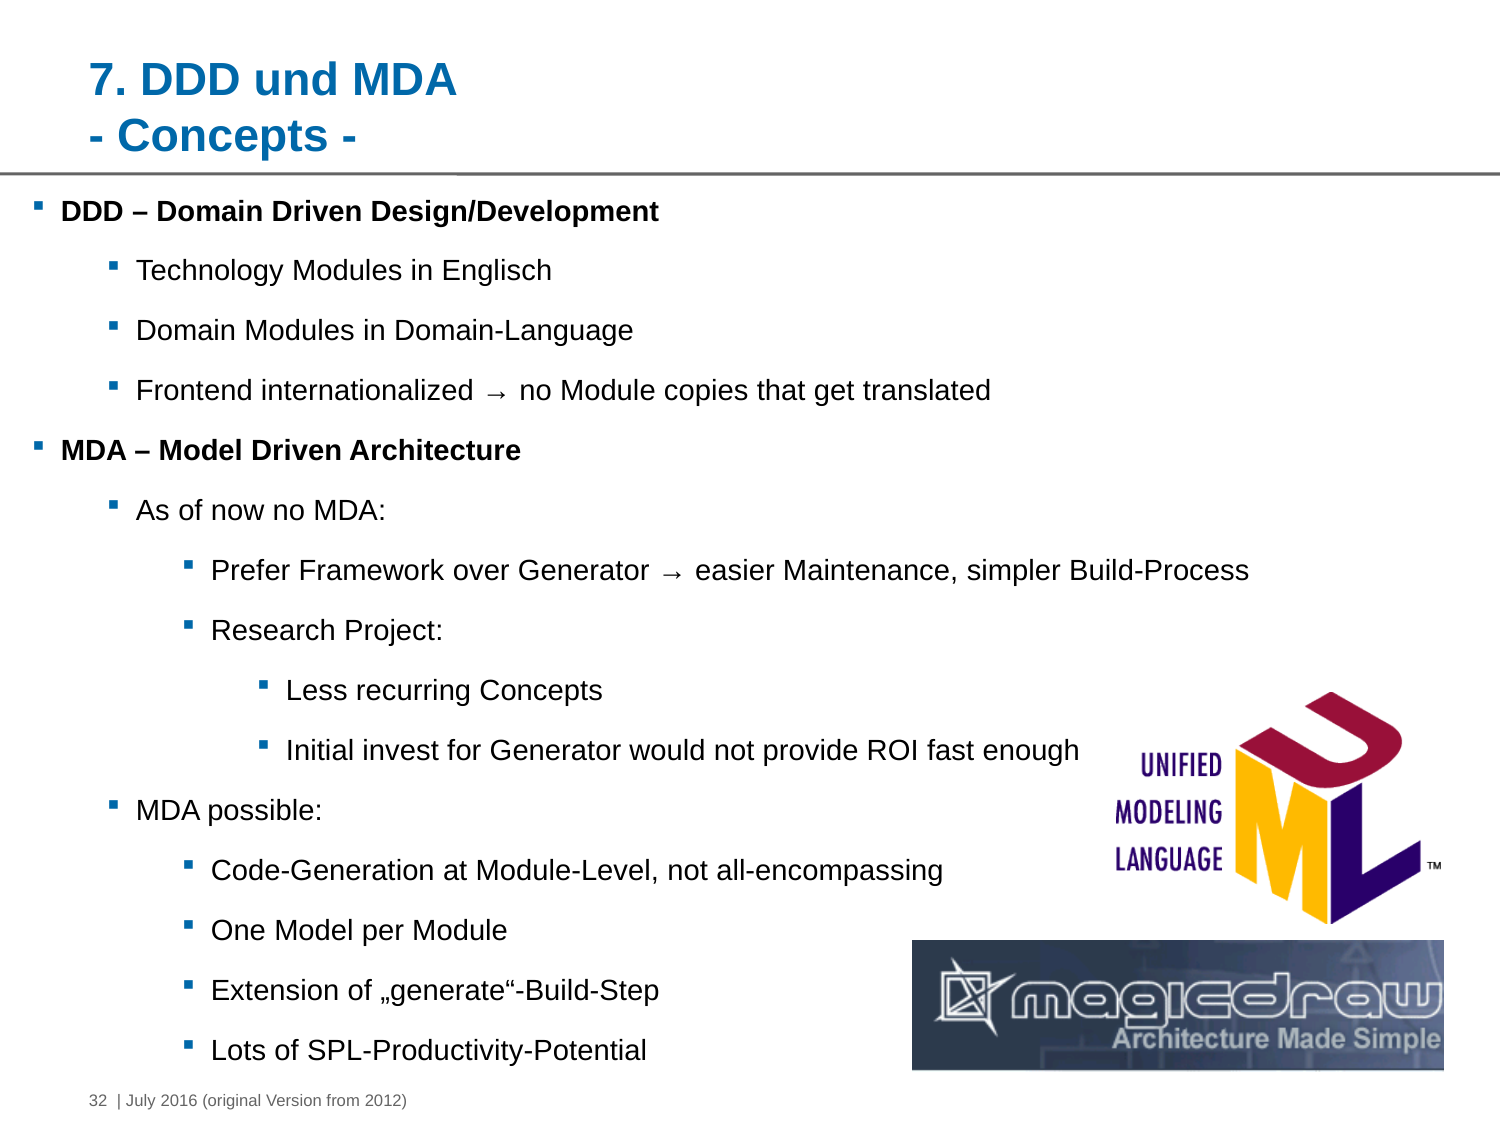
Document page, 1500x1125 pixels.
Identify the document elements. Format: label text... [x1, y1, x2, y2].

text_box DDD – Domain Driven Design/Development Technology Modules in Englisch Domain Modules in Domain-Language Frontend internationalized → no Module copies that get translated MDA – Model Driven Architecture As of now no MDA: Prefer Framework over Generator → easier Maintenance, simpler Build-Process Research Project: Less recurring Concepts Initial invest for Generator would not provide ROI fast enough MDA possible: Code-Generation at Module-Level, not all-encompassing One Model per Module Extension of „generate“-Build-Step Lots of SPL-Productivity-Potential [17, 184, 1411, 1074]
title 7. DDD und MDA - Concepts - [0, 40, 1223, 168]
picture [912, 940, 1444, 1072]
picture [1116, 692, 1441, 924]
